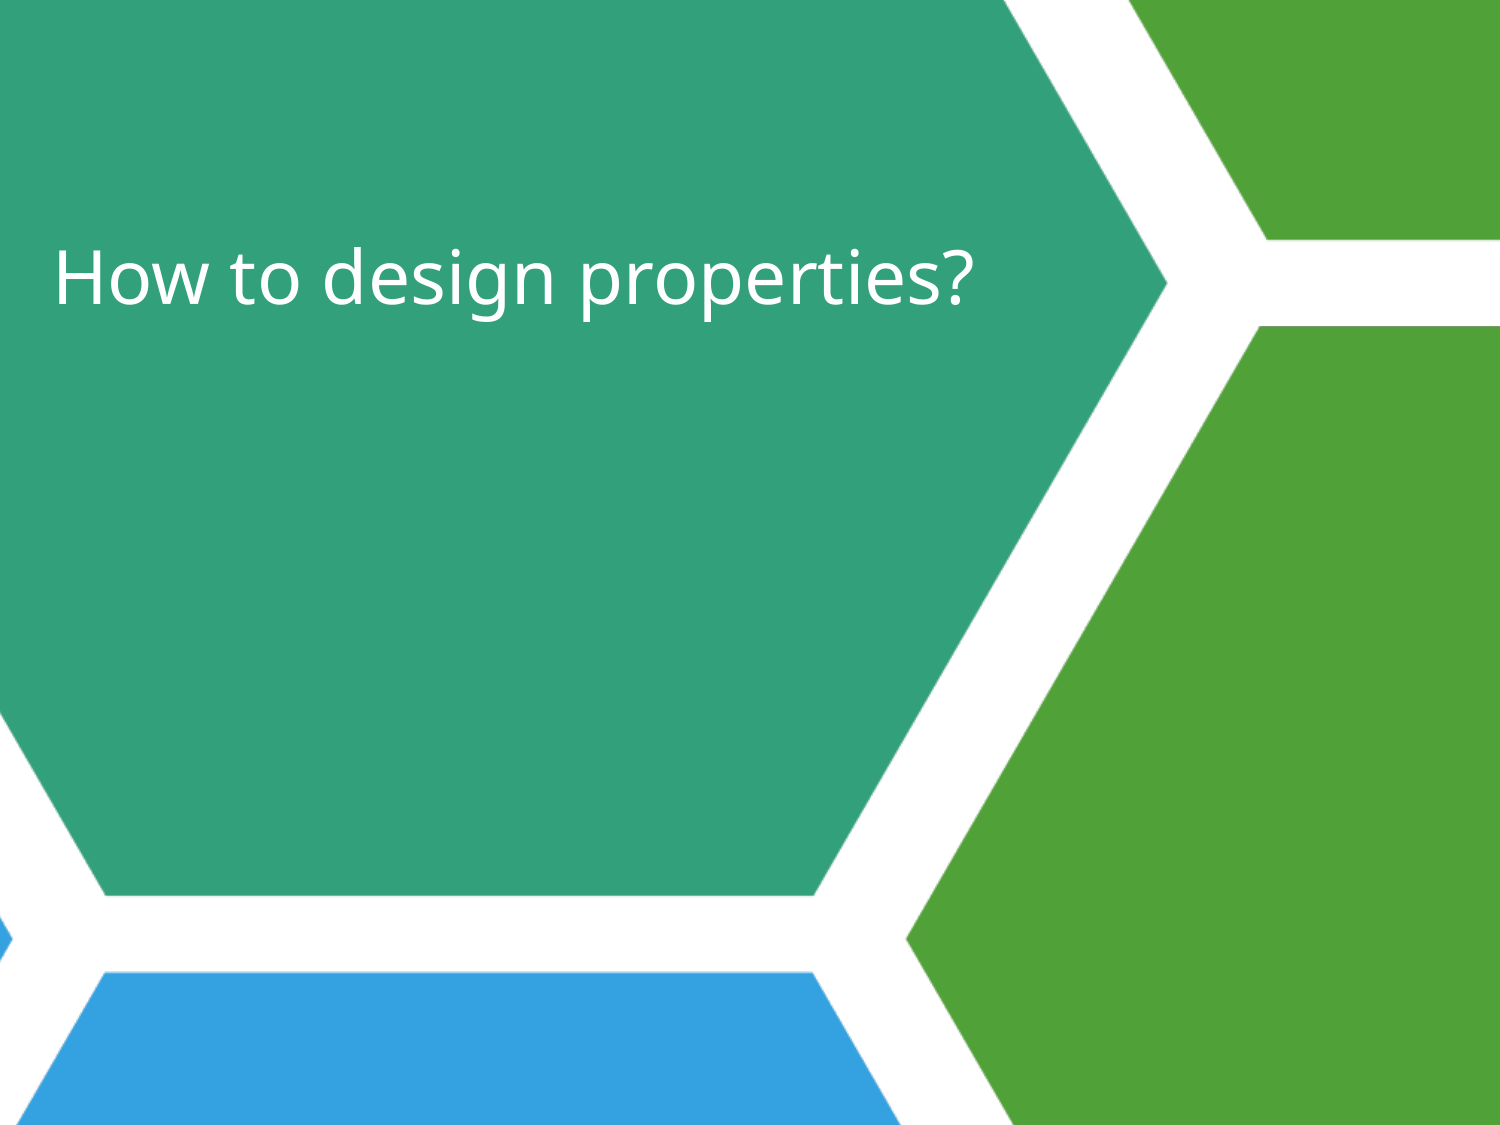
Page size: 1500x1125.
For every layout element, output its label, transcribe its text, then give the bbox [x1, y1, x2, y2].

picture [0, 0, 1500, 1125]
text_box How to design properties? [52, 147, 1099, 401]
